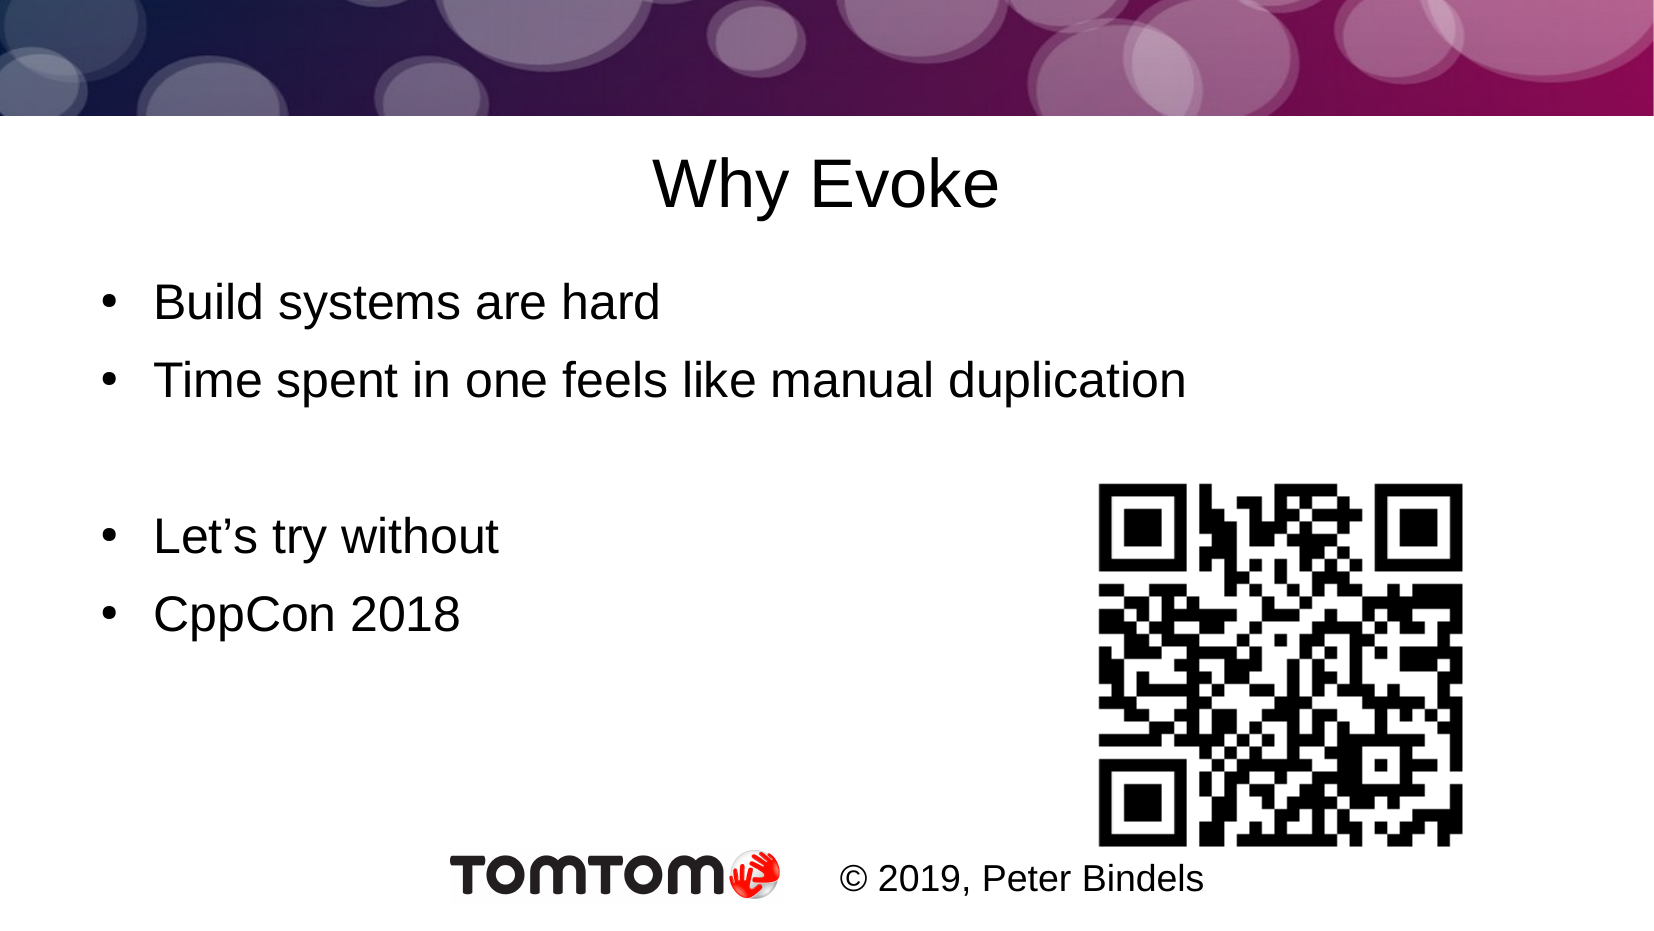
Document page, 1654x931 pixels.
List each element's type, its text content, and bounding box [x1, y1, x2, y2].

title Why Evoke [82, 119, 1571, 249]
picture [450, 847, 784, 906]
list Build systems are hard Time spent in one feels like manual duplication Let’s try without CppCon 2018 [82, 274, 1571, 815]
picture [1046, 431, 1516, 855]
picture [0, 0, 1654, 116]
